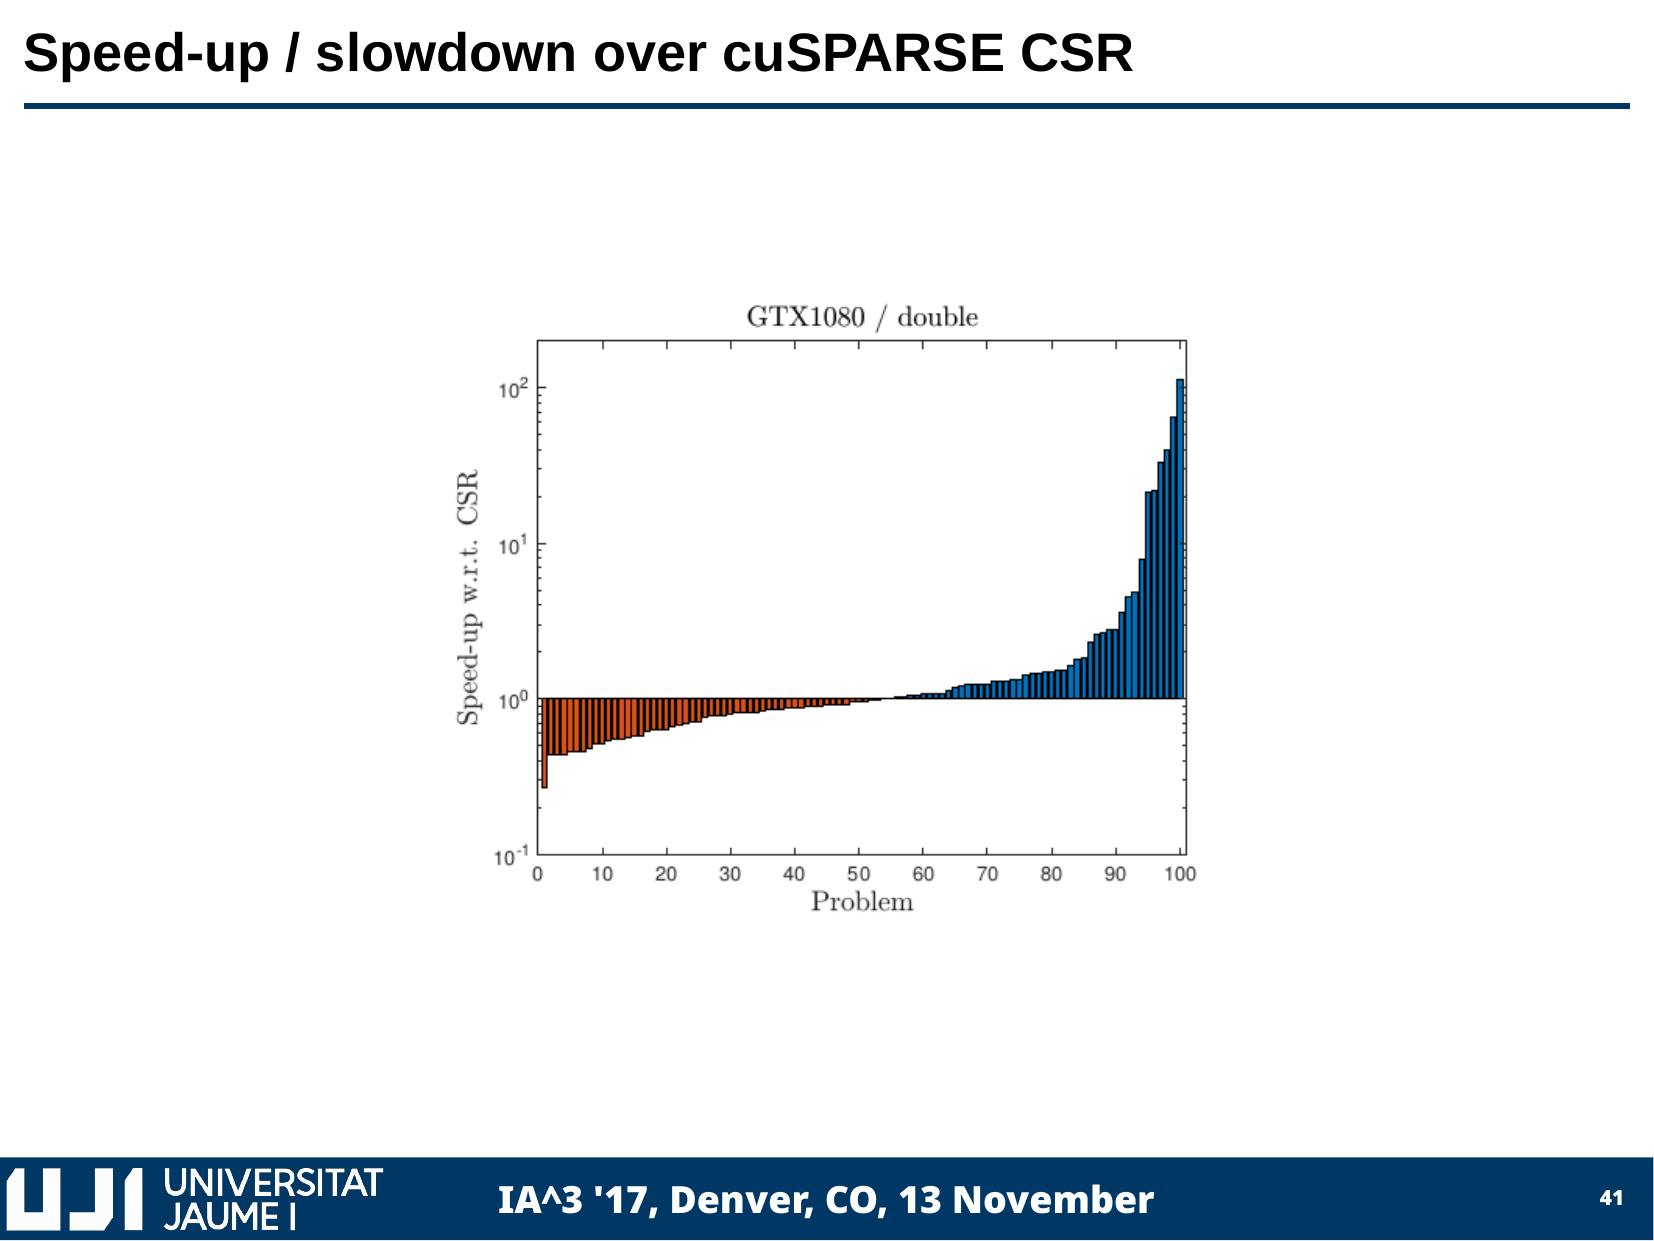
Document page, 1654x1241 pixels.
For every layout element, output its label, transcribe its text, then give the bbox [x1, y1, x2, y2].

picture [0, 1158, 390, 1241]
title Speed-up / slowdown over cuSPARSE CSR [23, 0, 1630, 107]
picture [425, 276, 1217, 934]
